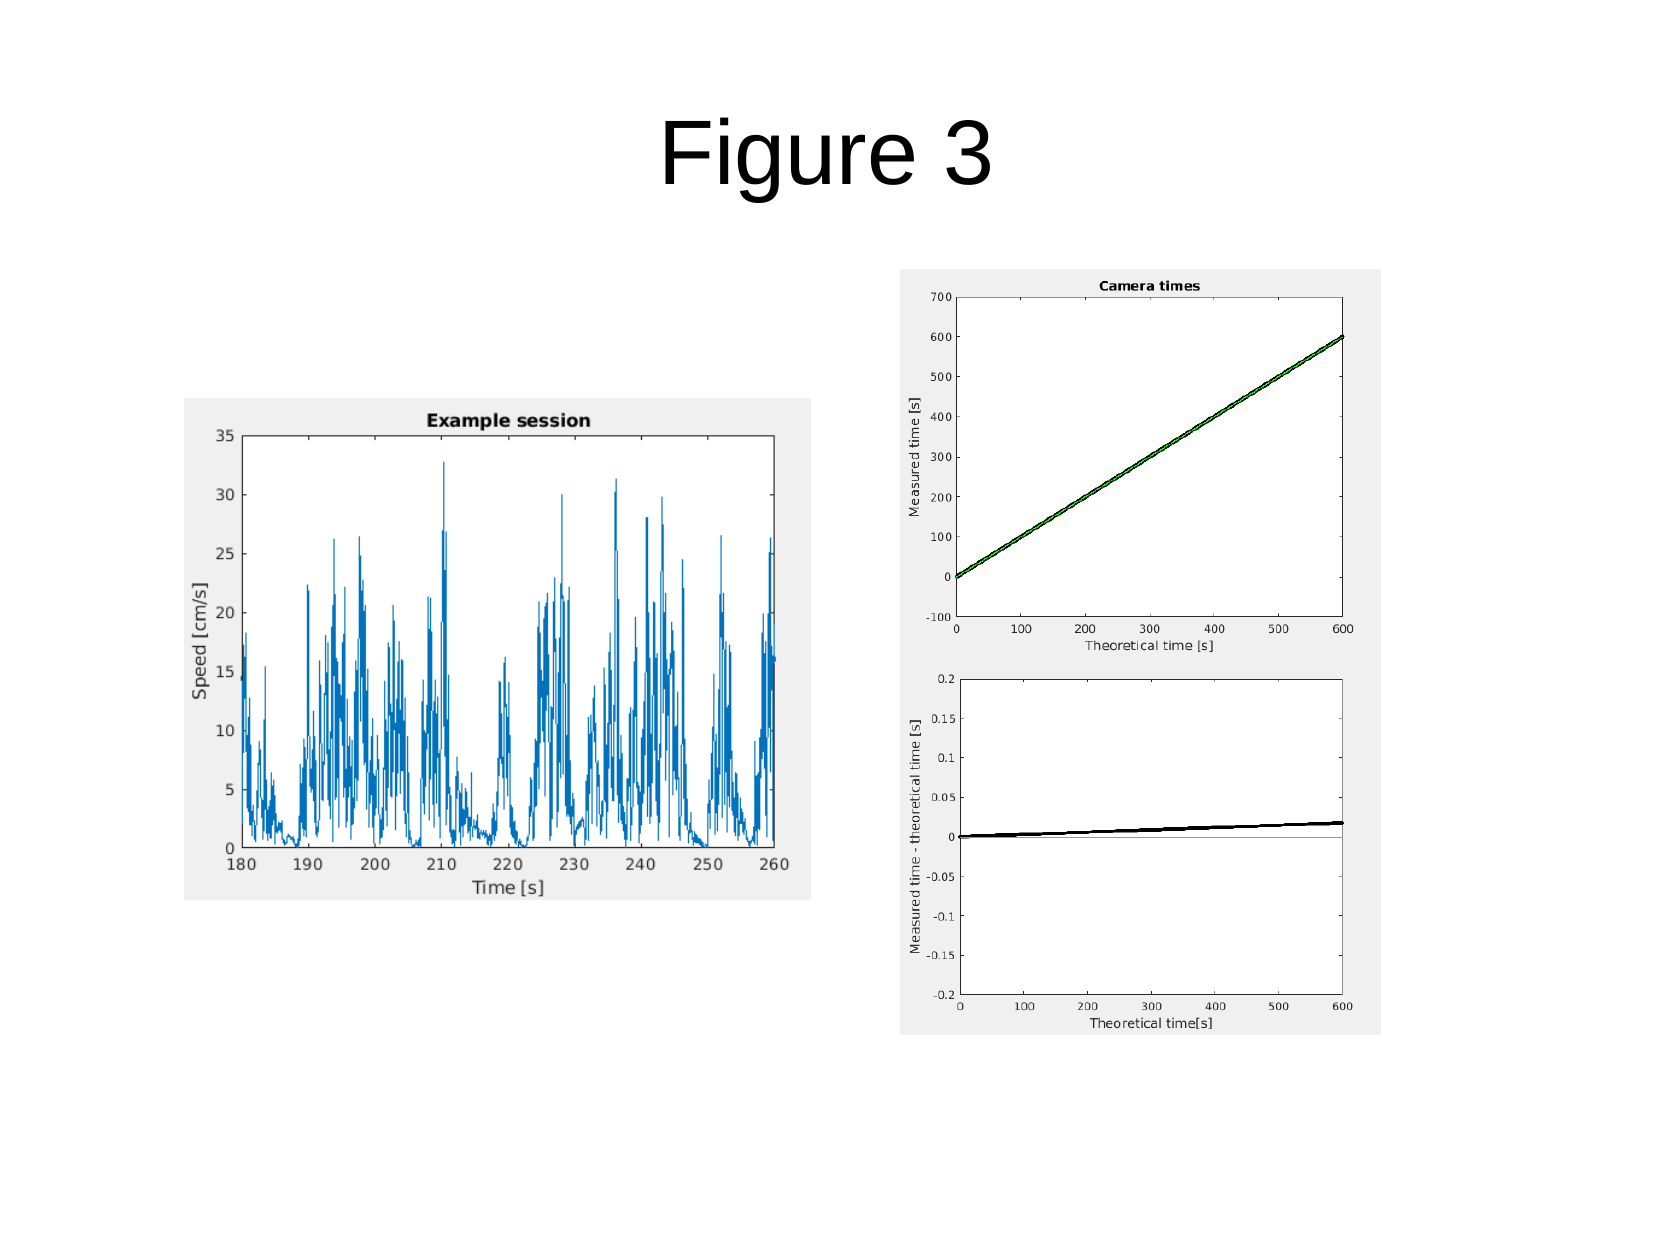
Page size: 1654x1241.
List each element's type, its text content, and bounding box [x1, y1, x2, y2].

title Figure 3 [82, 49, 1571, 257]
picture [184, 398, 811, 901]
picture [900, 269, 1381, 1036]
